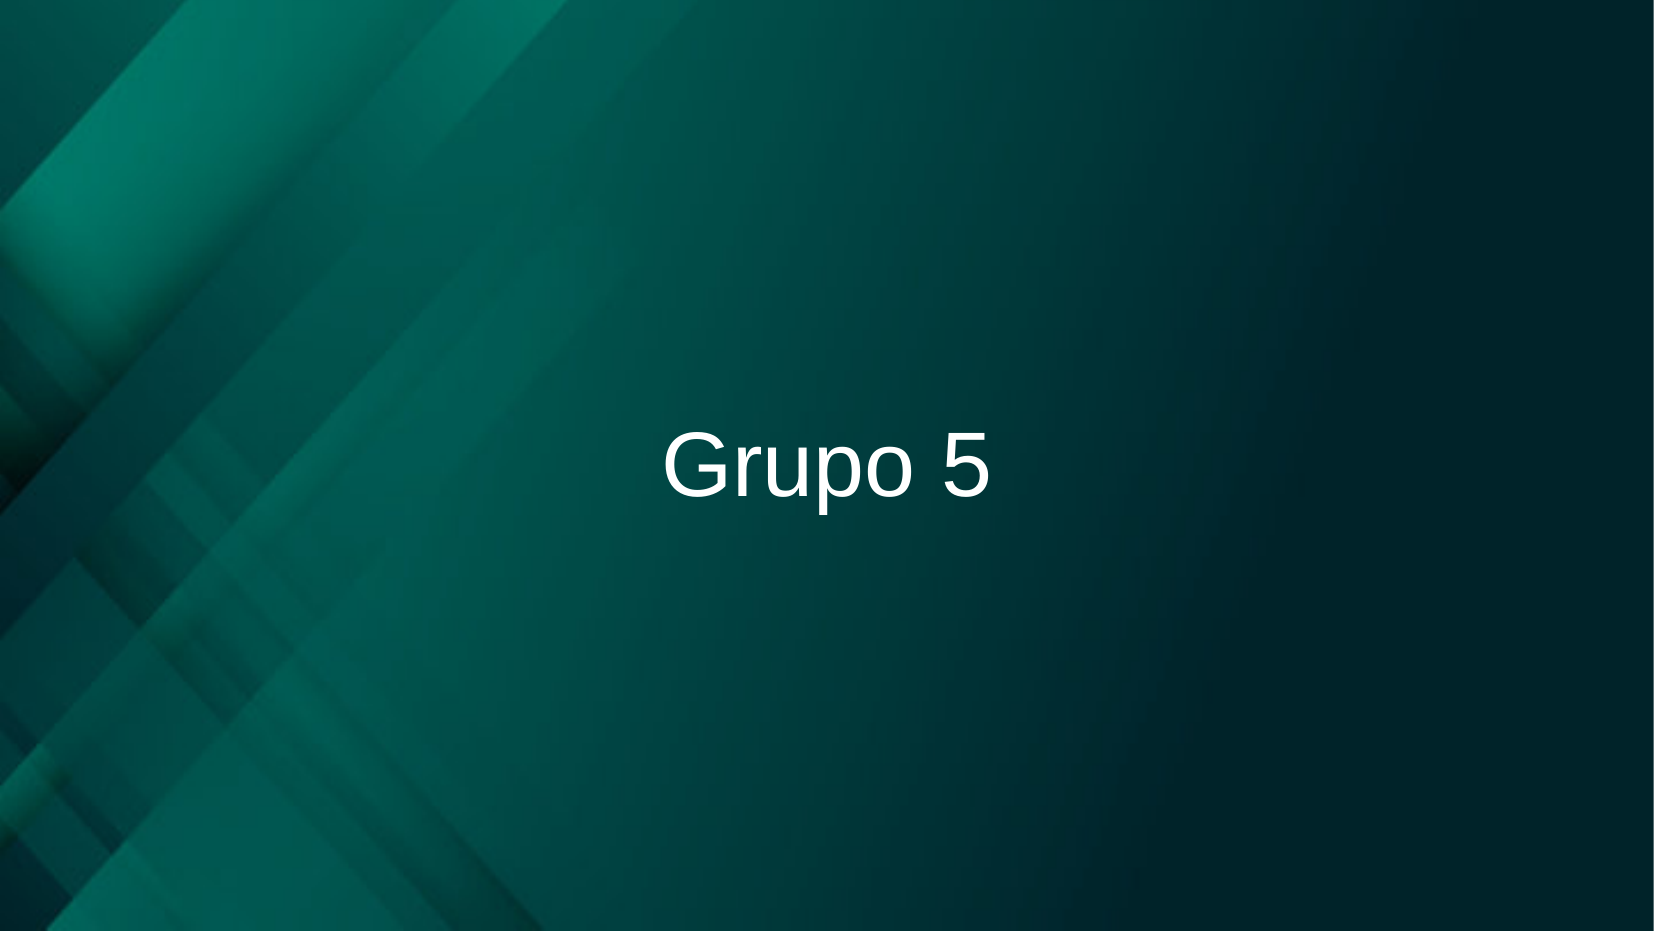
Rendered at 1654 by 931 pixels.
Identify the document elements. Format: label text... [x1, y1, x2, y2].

picture [0, 0, 1654, 931]
title Grupo 5 [82, 387, 1571, 543]
